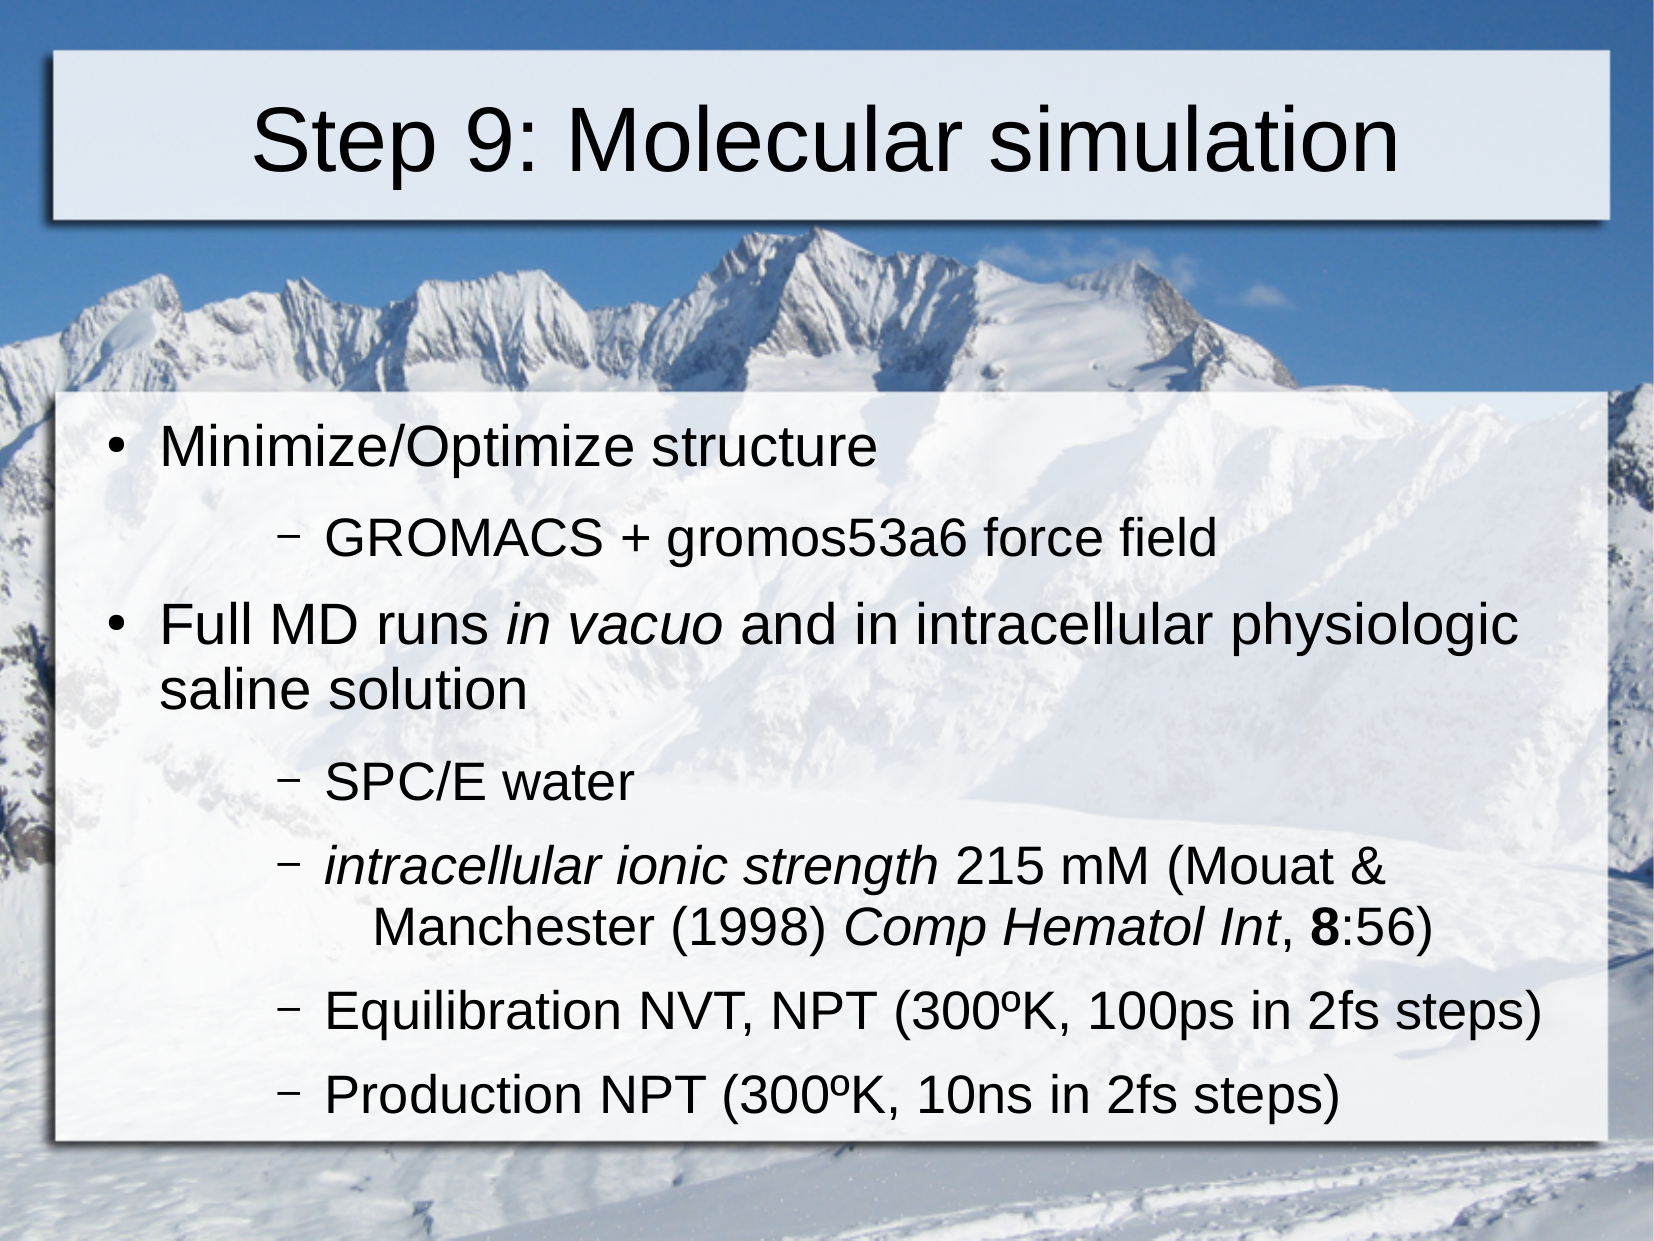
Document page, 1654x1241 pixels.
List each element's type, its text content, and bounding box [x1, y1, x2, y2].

picture [0, 0, 1654, 1241]
list Minimize/Optimize structure GROMACS + gromos53a6 force field Full MD runs in vacuo and in intracellular physiologic saline solution SPC/E water intracellular ionic strength 215 mM (Mouat & Manchester (1998) Comp Hematol Int, 8:56) Equilibration NVT, NPT (300ºK, 100ps in 2fs steps) Production NPT (300ºK, 10ns in 2fs steps) [88, 413, 1571, 1163]
title Step 9: Molecular simulation [59, 68, 1595, 212]
